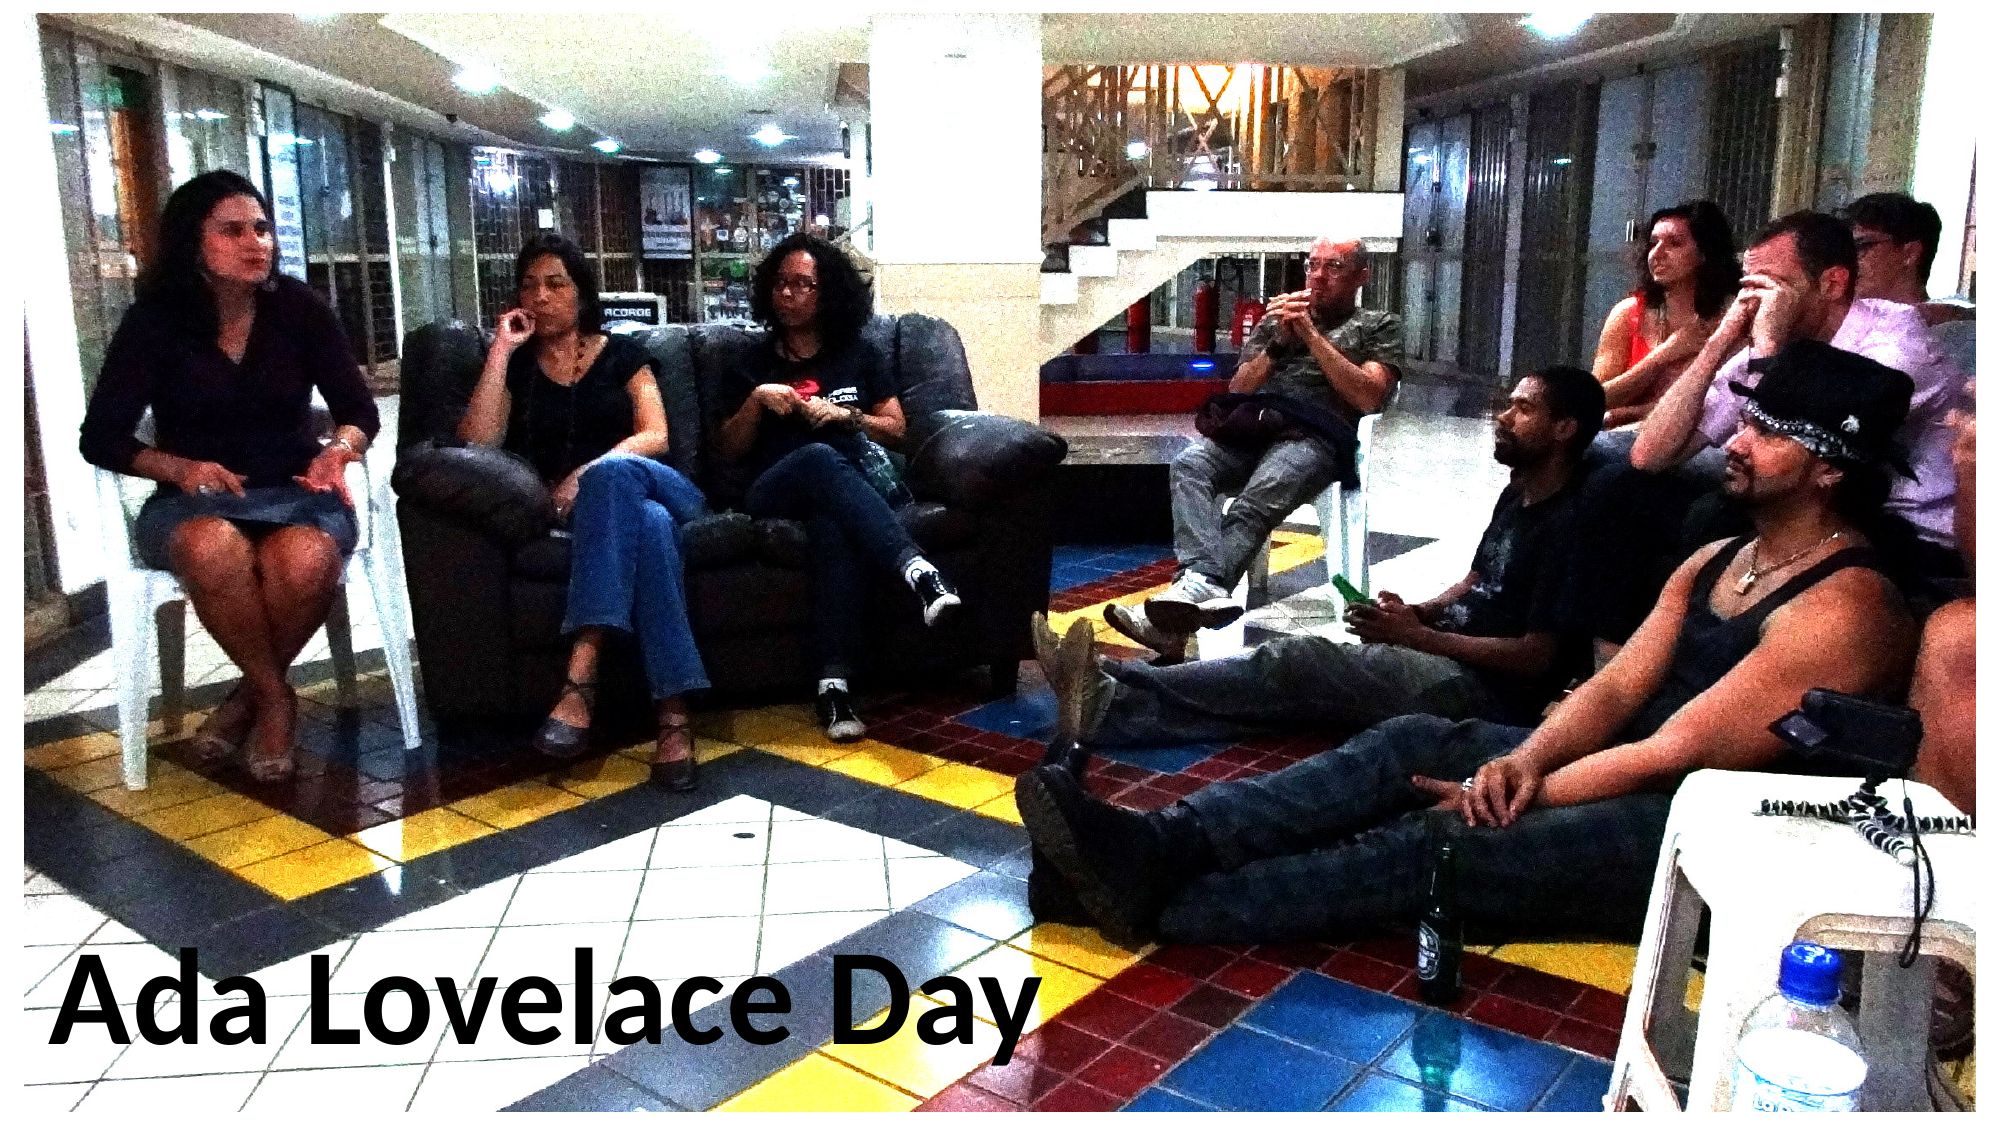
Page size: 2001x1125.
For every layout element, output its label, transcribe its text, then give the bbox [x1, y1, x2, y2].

text_box Ada Lovelace Day [34, 900, 1060, 1080]
picture [24, 13, 1976, 1112]
